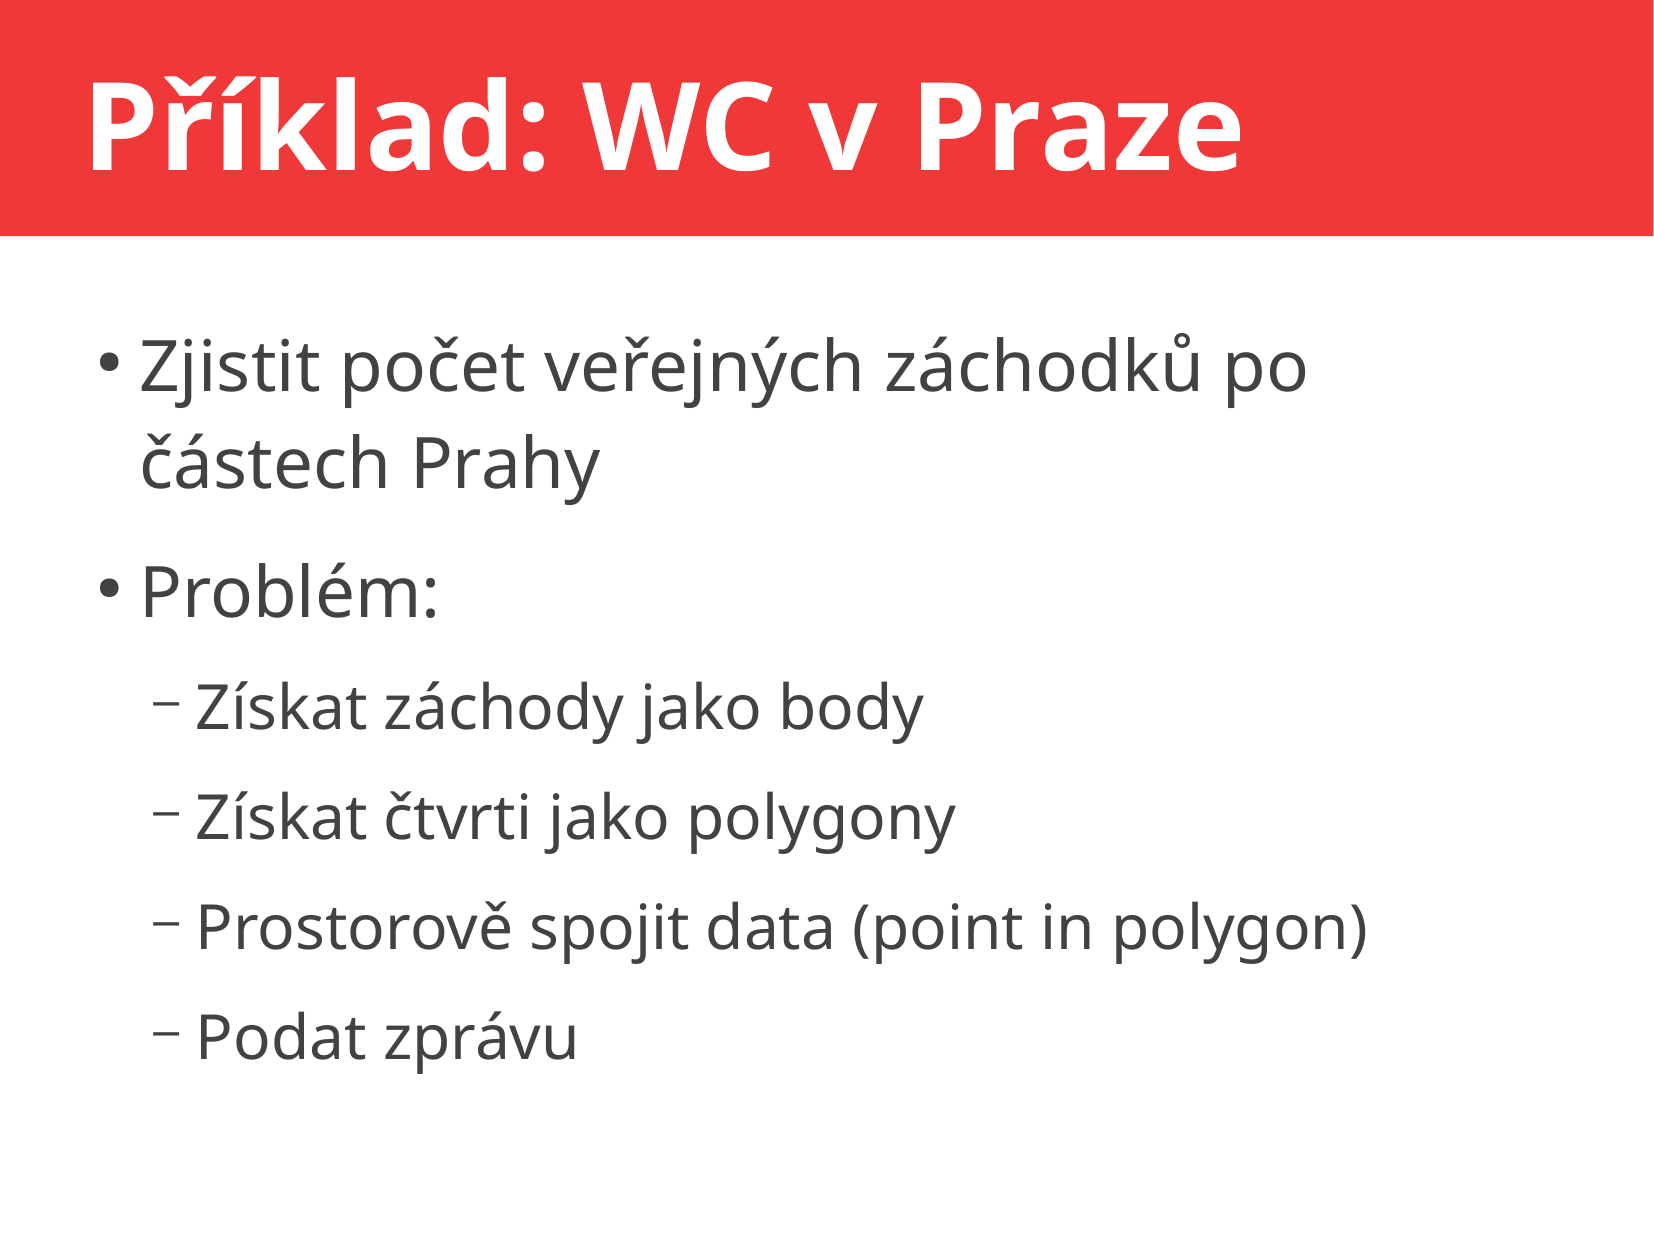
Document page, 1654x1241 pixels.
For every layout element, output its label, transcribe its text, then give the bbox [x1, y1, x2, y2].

title Příklad: WC v Praze [82, 19, 1571, 227]
list Zjistit počet veřejných záchodků po částech Prahy Problém: Získat záchody jako body Získat čtvrti jako polygony Prostorově spojit data (point in polygon) Podat zprávu [82, 314, 1563, 1080]
